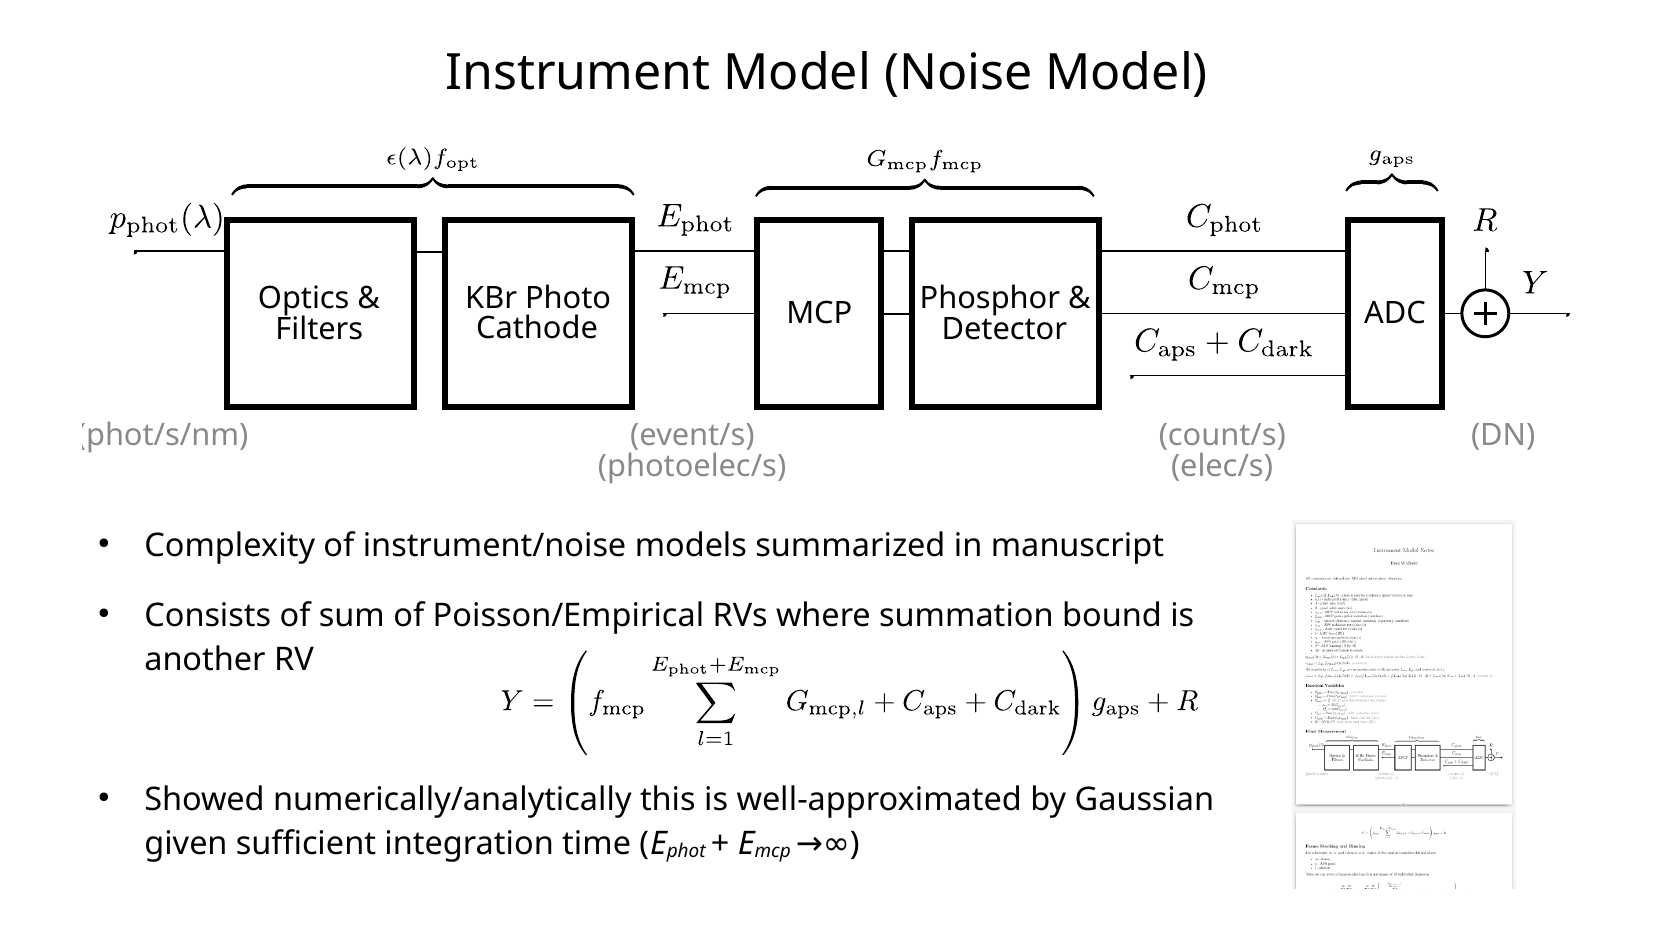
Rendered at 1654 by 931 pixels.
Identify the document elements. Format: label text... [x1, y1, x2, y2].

text_box [828, 705, 838, 715]
text_box [1028, 705, 1047, 715]
text_box [769, 667, 779, 677]
text_box [935, 705, 947, 719]
text_box [698, 730, 704, 746]
text_box [589, 689, 605, 717]
text_box [1092, 697, 1106, 717]
text_box [1106, 705, 1117, 715]
text_box [728, 656, 744, 671]
text_box [809, 705, 827, 715]
text_box [632, 705, 644, 719]
text_box [744, 667, 759, 674]
text_box [652, 656, 668, 671]
text_box [1048, 700, 1060, 715]
title Instrument Model (Noise Model) [82, 18, 1571, 122]
text_box [571, 650, 588, 756]
text_box [948, 705, 956, 715]
text_box [1130, 705, 1139, 715]
text_box [700, 664, 706, 674]
list Complexity of instrument/noise models summarized in manuscript Consists of sum of Poisson/Empirical RVs where summation bound is another RV Showed numerically/analytically this is well-approximated by Gaussian given sufficient integration time (Ephot + Emcp →∞) [82, 521, 1231, 870]
text_box [760, 666, 768, 674]
text_box [858, 700, 864, 715]
text_box [690, 667, 699, 674]
text_box [622, 705, 631, 715]
text_box [1062, 650, 1079, 756]
text_box [1148, 693, 1168, 713]
picture [1292, 520, 1516, 889]
text_box [874, 693, 895, 713]
text_box [1177, 690, 1198, 711]
text_box [903, 689, 925, 711]
picture [82, 145, 1571, 485]
text_box [994, 689, 1016, 711]
text_box [710, 657, 726, 673]
text_box [838, 705, 850, 719]
text_box [603, 705, 621, 715]
text_box [679, 663, 689, 674]
text_box [668, 667, 678, 677]
text_box [1015, 700, 1027, 715]
text_box [1118, 705, 1129, 719]
text_box [501, 690, 523, 711]
text_box [696, 682, 736, 724]
text_box [724, 731, 733, 745]
text_box [787, 689, 808, 711]
text_box [966, 693, 986, 713]
text_box [924, 705, 935, 715]
